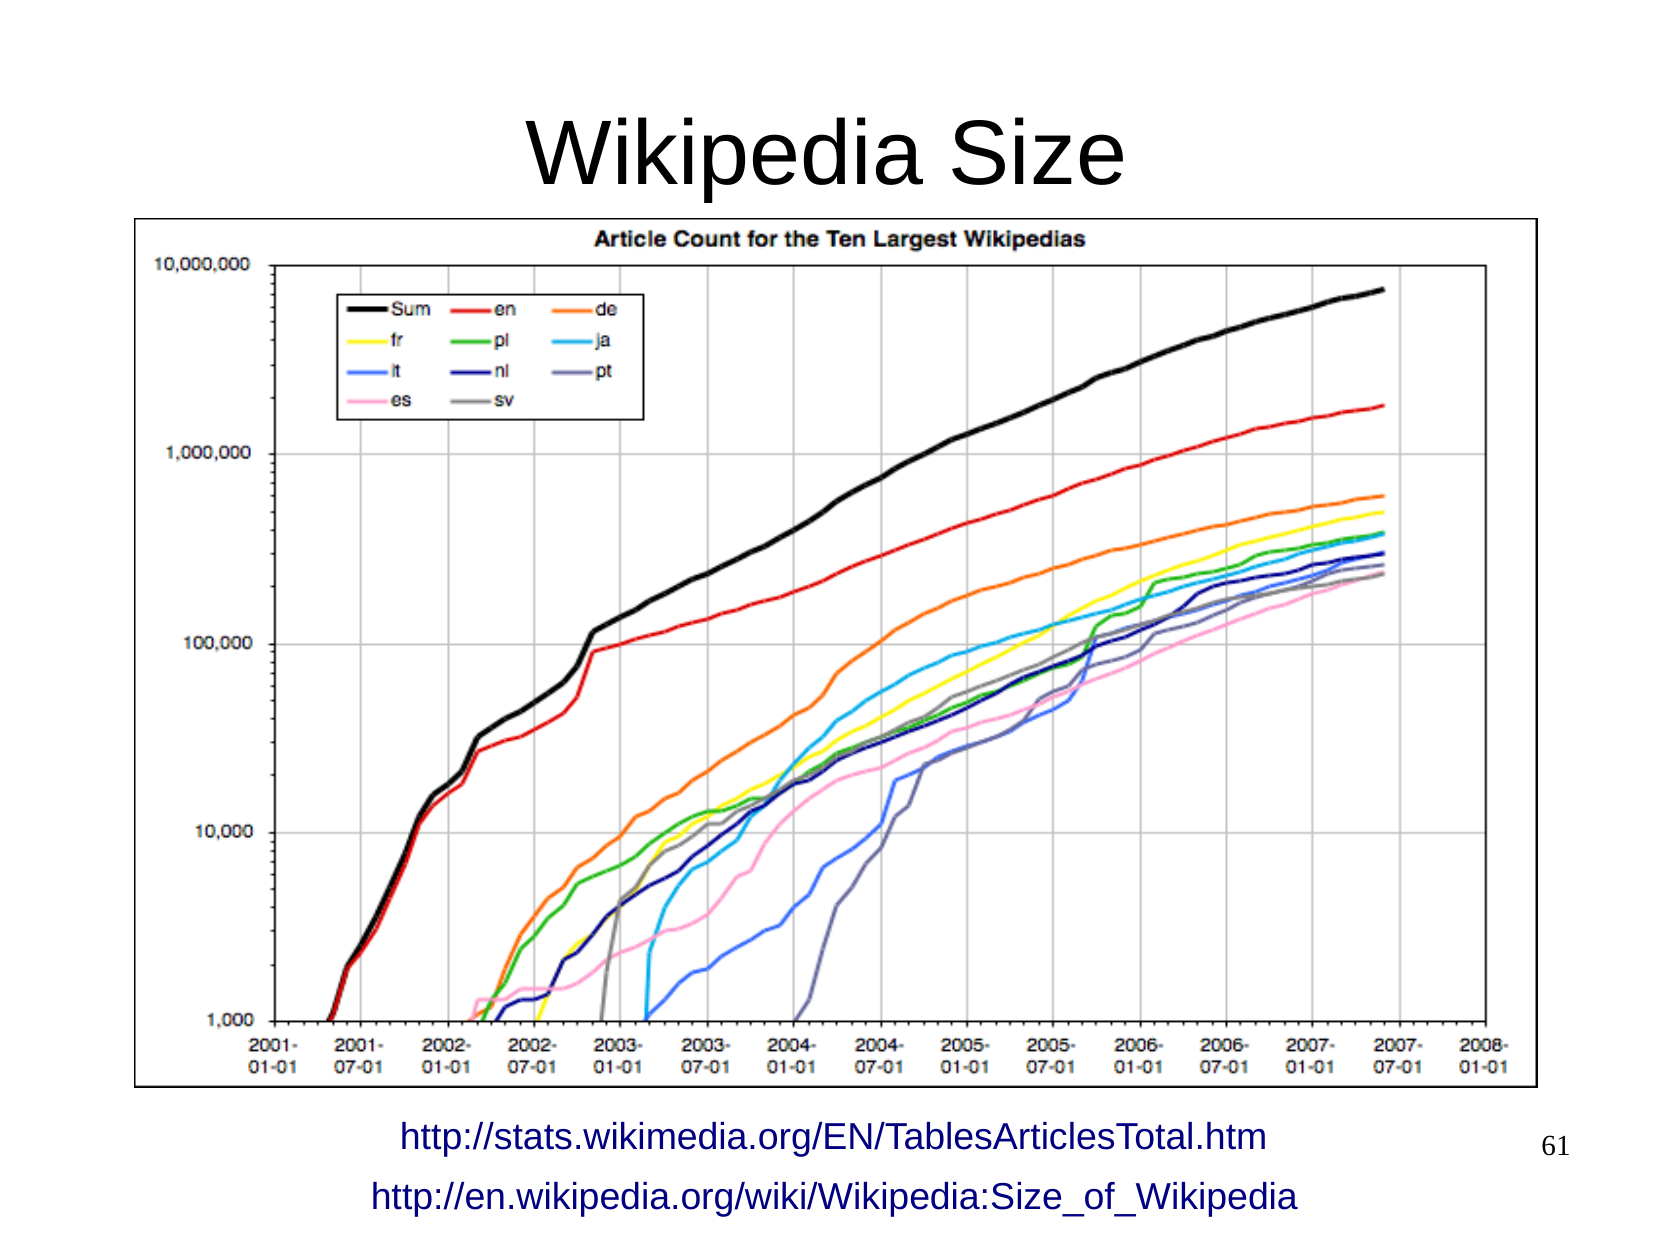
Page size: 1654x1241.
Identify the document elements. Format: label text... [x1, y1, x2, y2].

text_box http://en.wikipedia.org/wiki/Wikipedia:Size_of_Wikipedia [356, 1167, 1388, 1225]
picture [134, 218, 1538, 1088]
text_box http://stats.wikimedia.org/EN/TablesArticlesTotal.htm [385, 1108, 1313, 1166]
title Wikipedia Size [82, 49, 1571, 257]
